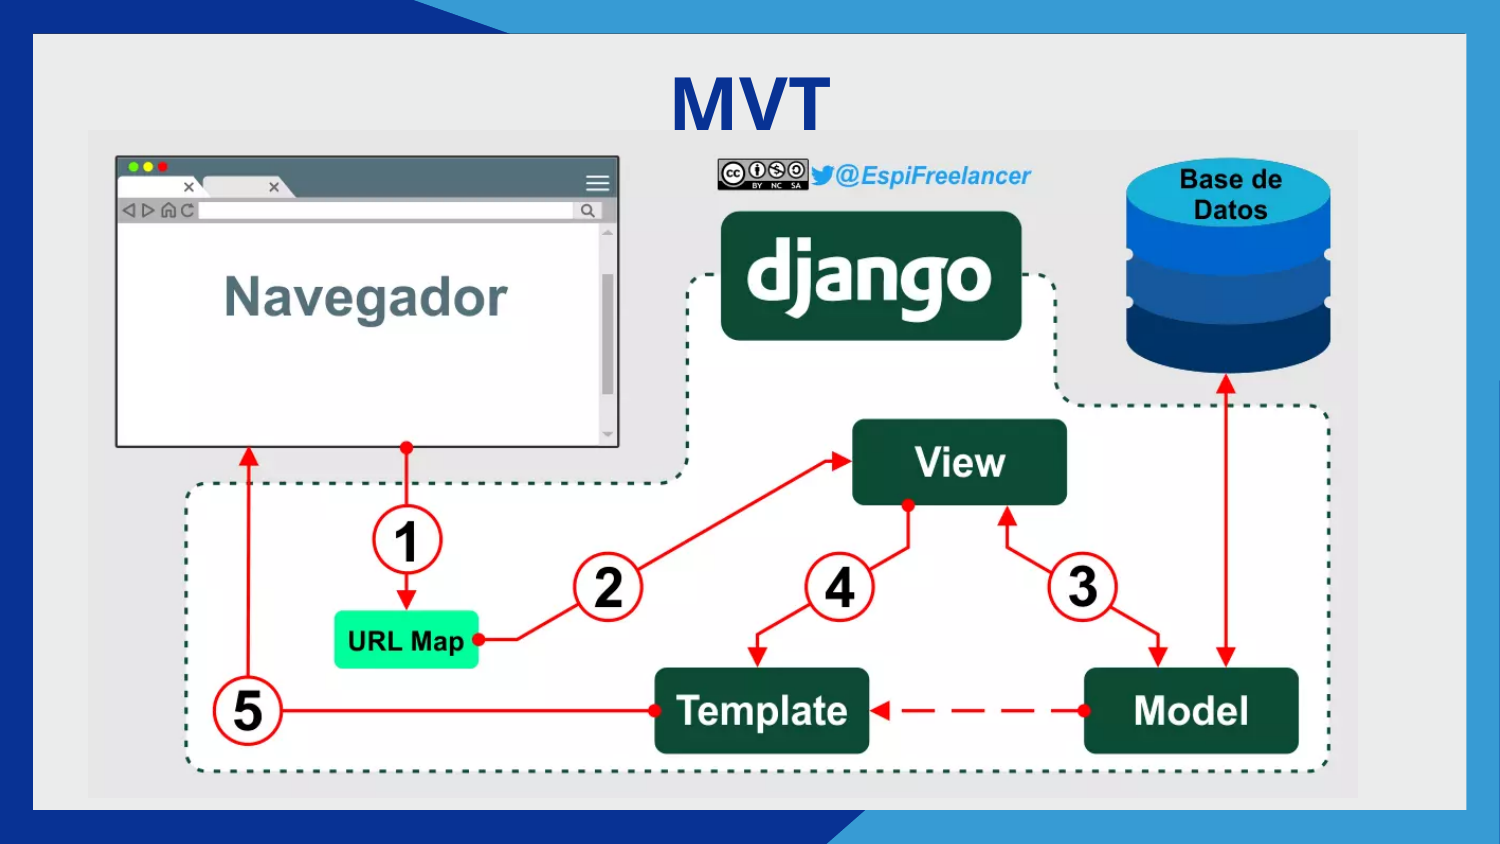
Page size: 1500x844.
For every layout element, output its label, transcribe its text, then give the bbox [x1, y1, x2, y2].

title MVT [34, 36, 1466, 178]
picture [88, 130, 1358, 798]
